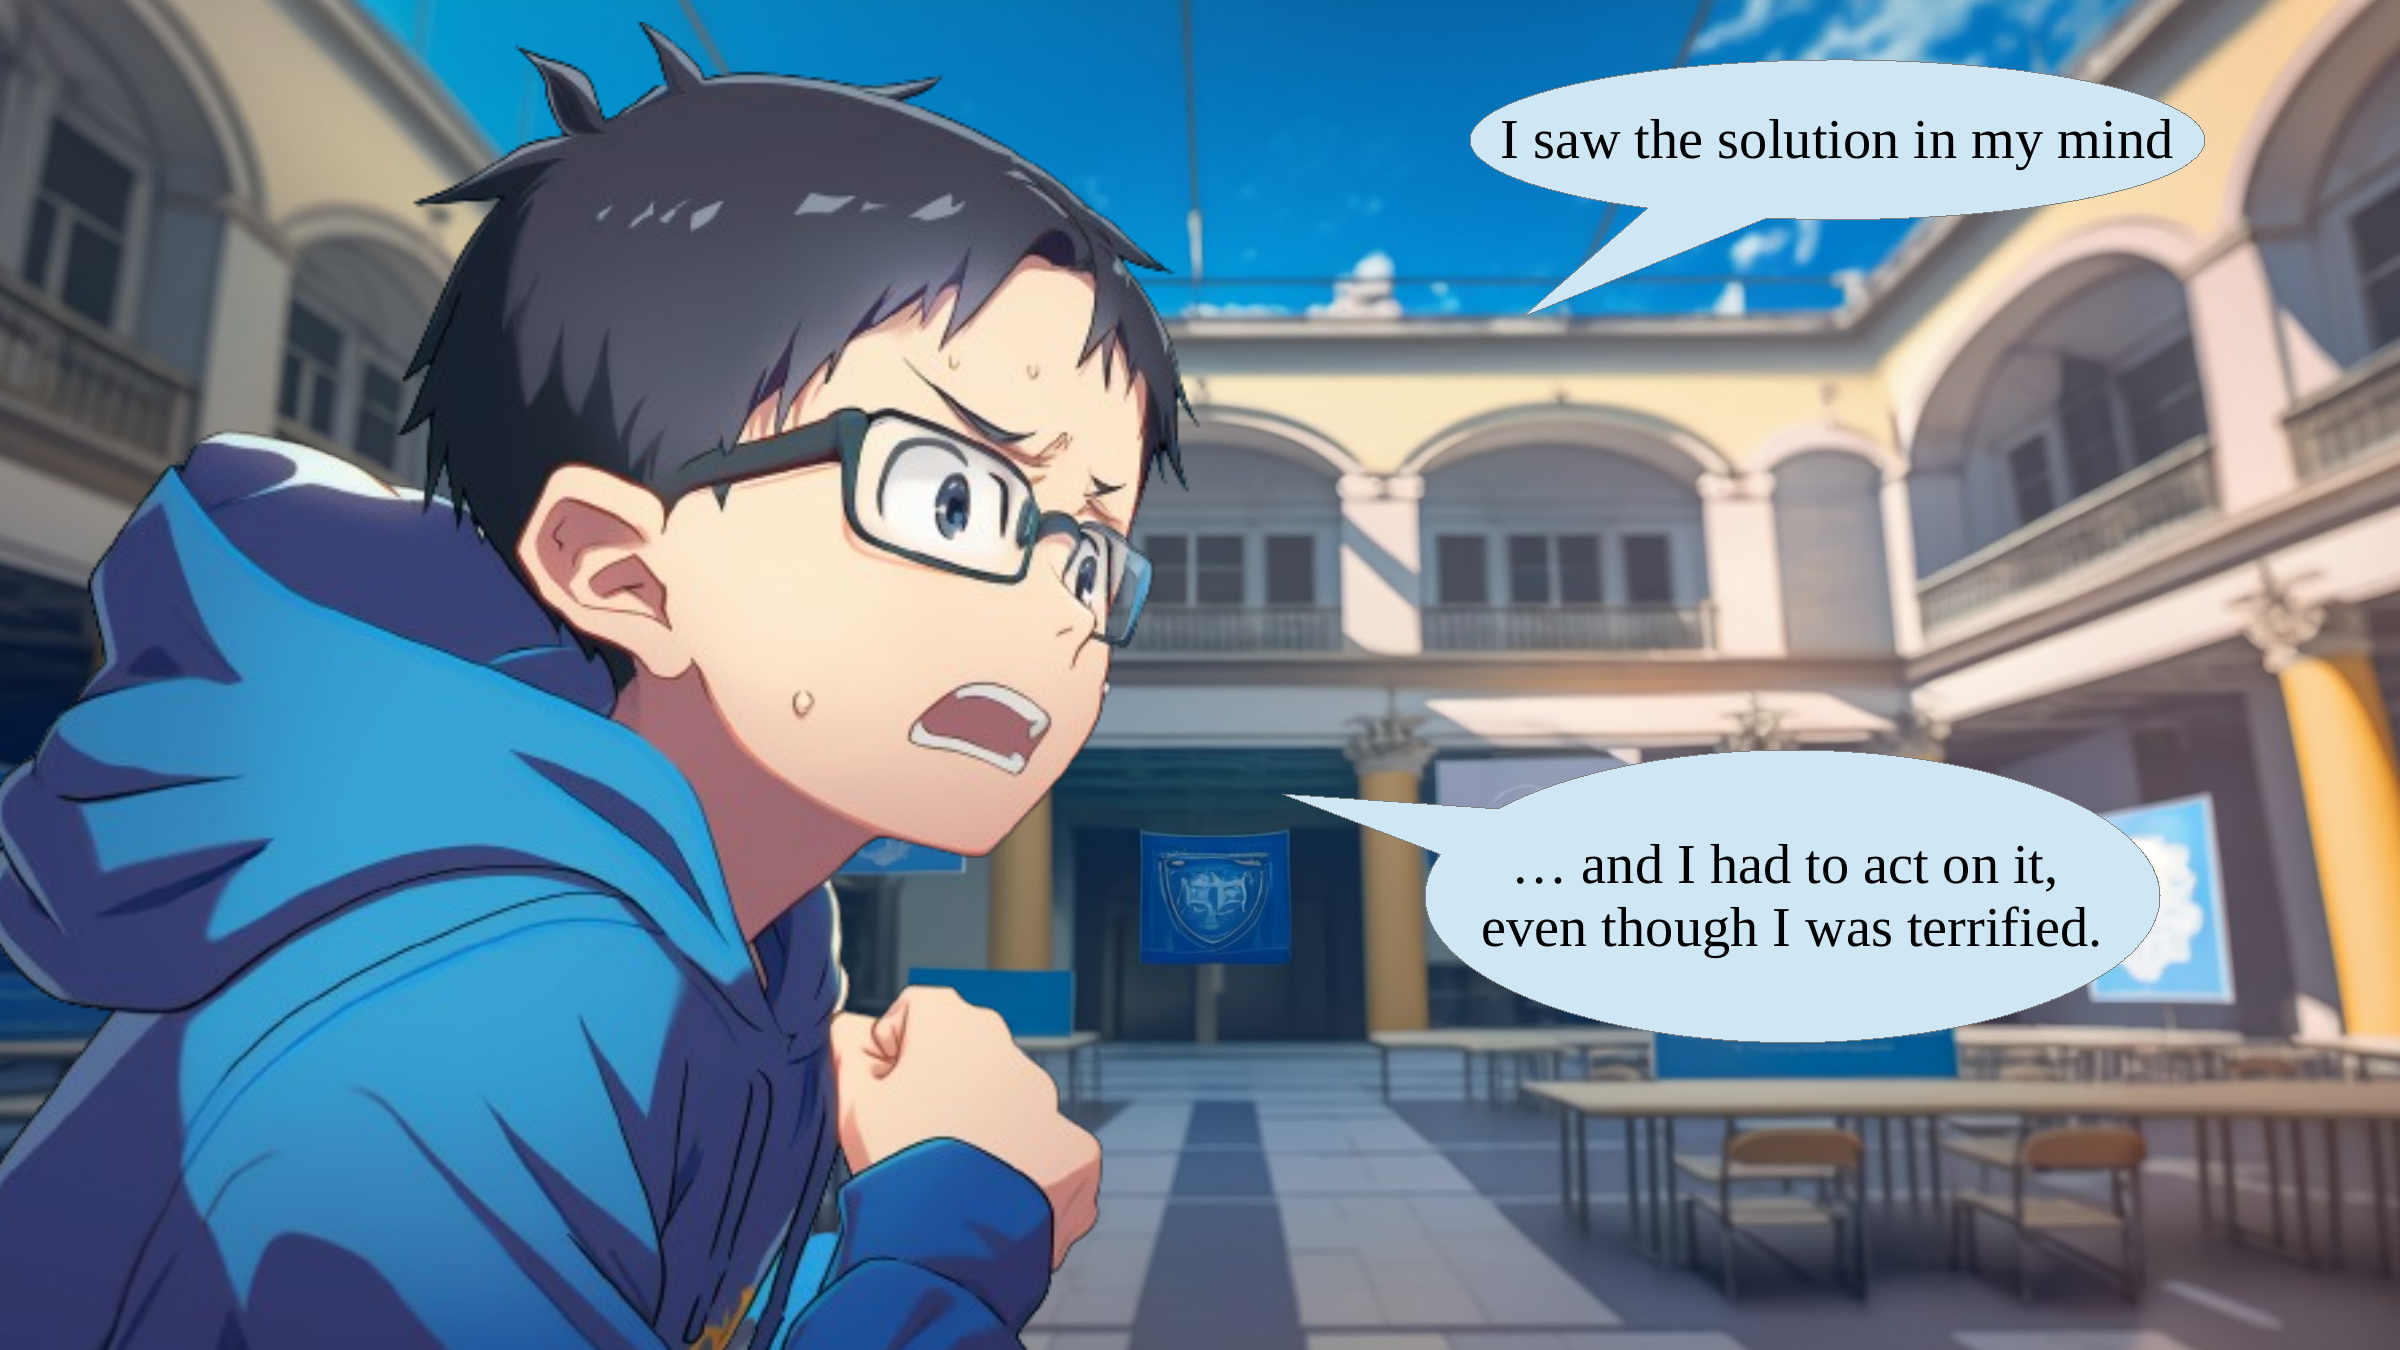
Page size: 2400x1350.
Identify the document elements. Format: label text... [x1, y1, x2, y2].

text_box I saw the solution in my mind [1470, 59, 2205, 317]
picture [0, 0, 2400, 1350]
text_box … and I had to act on it, even though I was terrified. [1282, 750, 2161, 1043]
